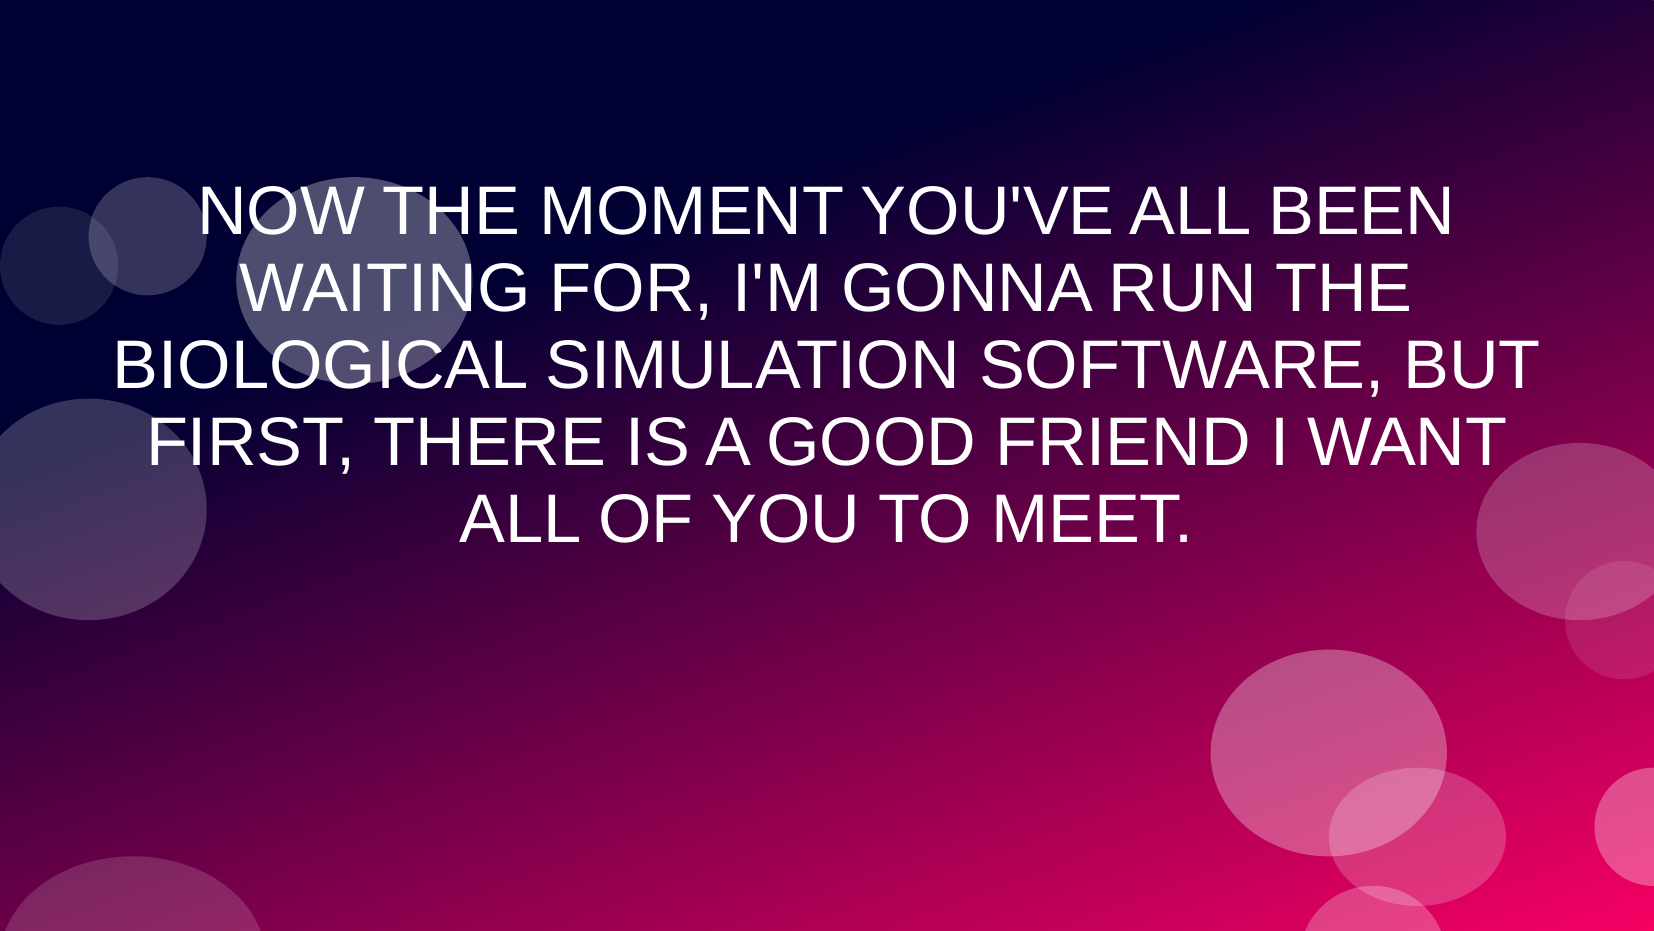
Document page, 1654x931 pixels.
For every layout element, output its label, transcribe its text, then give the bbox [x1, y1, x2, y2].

title NOW THE MOMENT YOU'VE ALL BEEN WAITING FOR, I'M GONNA RUN THE BIOLOGICAL SIMULATION SOFTWARE, BUT FIRST, THERE IS A GOOD FRIEND I WANT ALL OF YOU TO MEET. [82, 172, 1571, 557]
